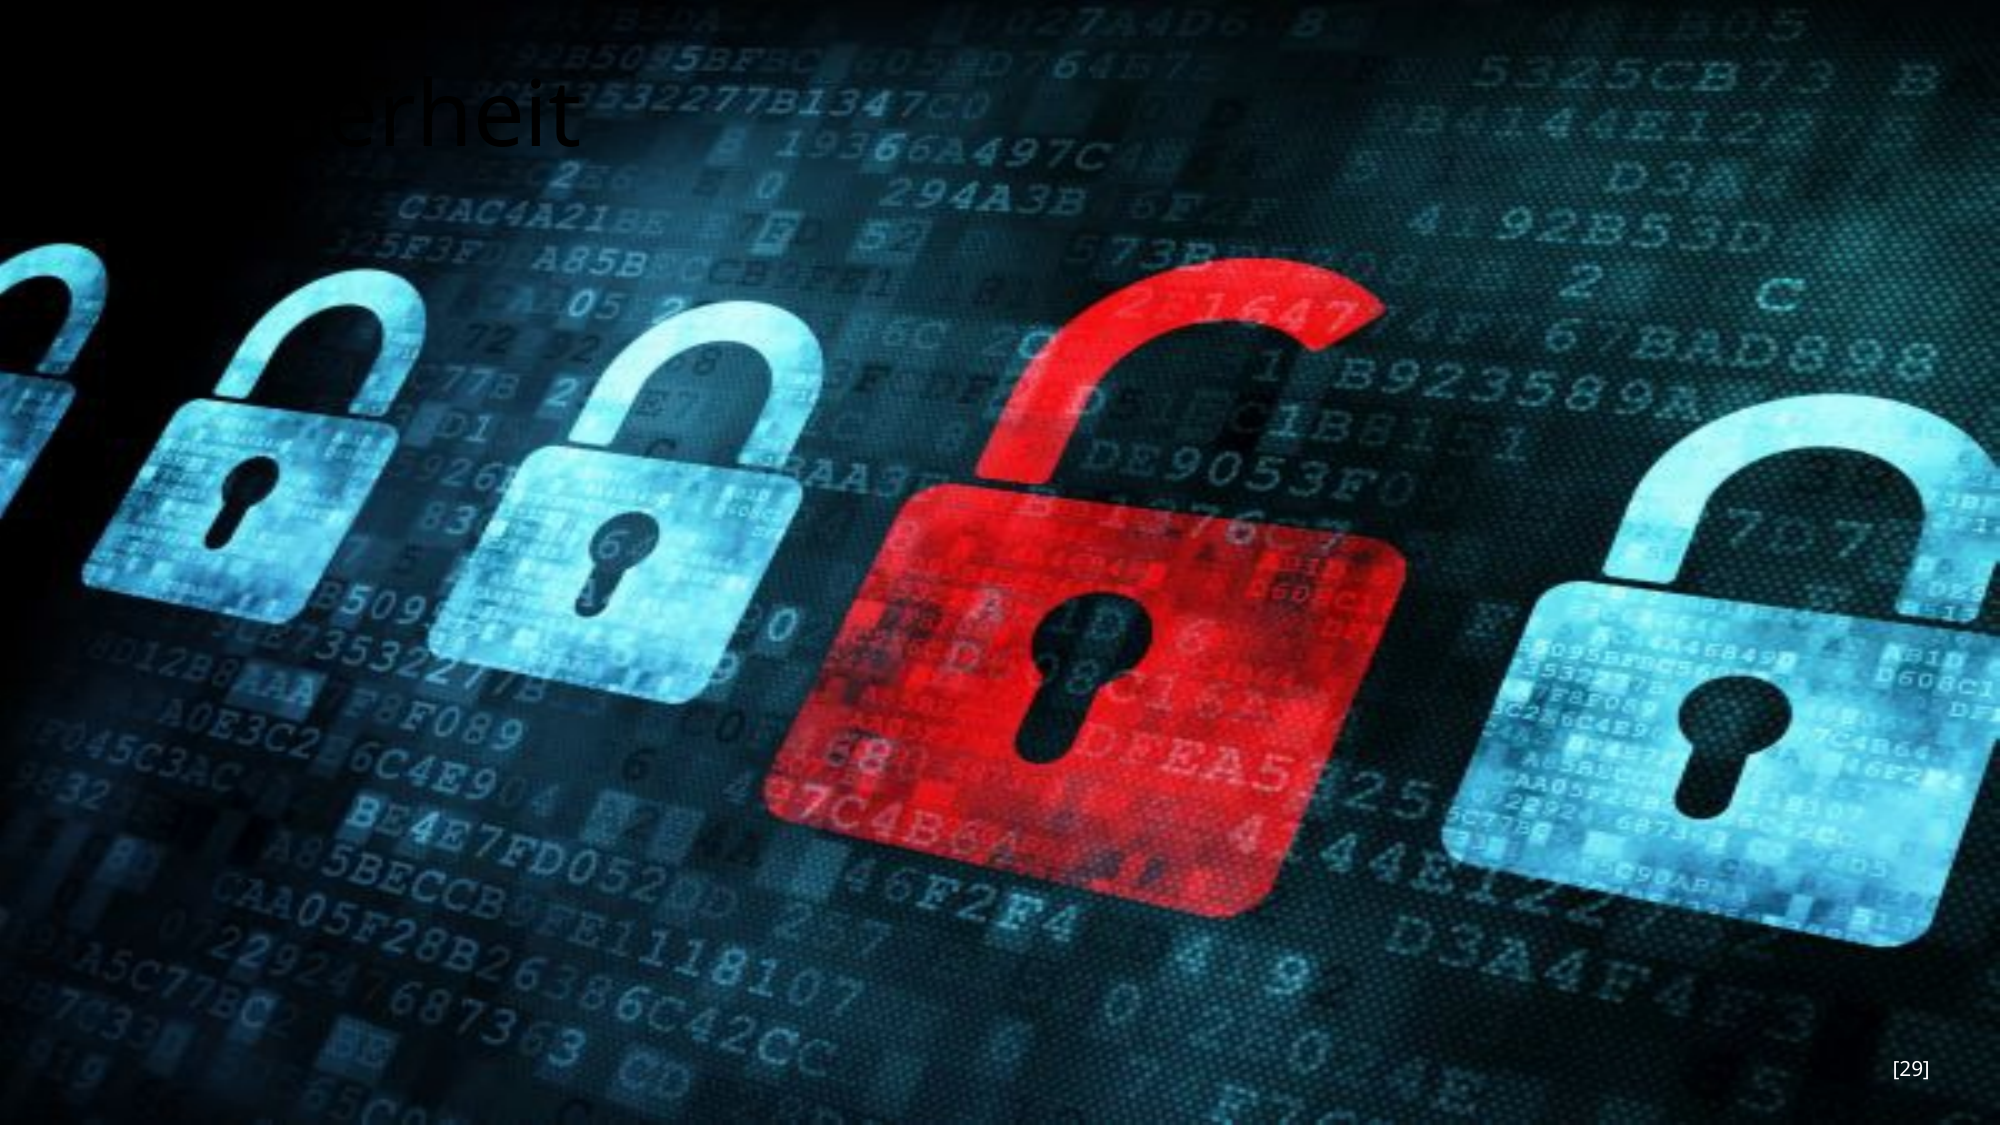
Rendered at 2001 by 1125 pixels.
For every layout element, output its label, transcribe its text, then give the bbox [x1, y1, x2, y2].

picture [0, 0, 2000, 1125]
title Sicherheit [137, 59, 1863, 278]
title [29] [1877, 1051, 1973, 1085]
